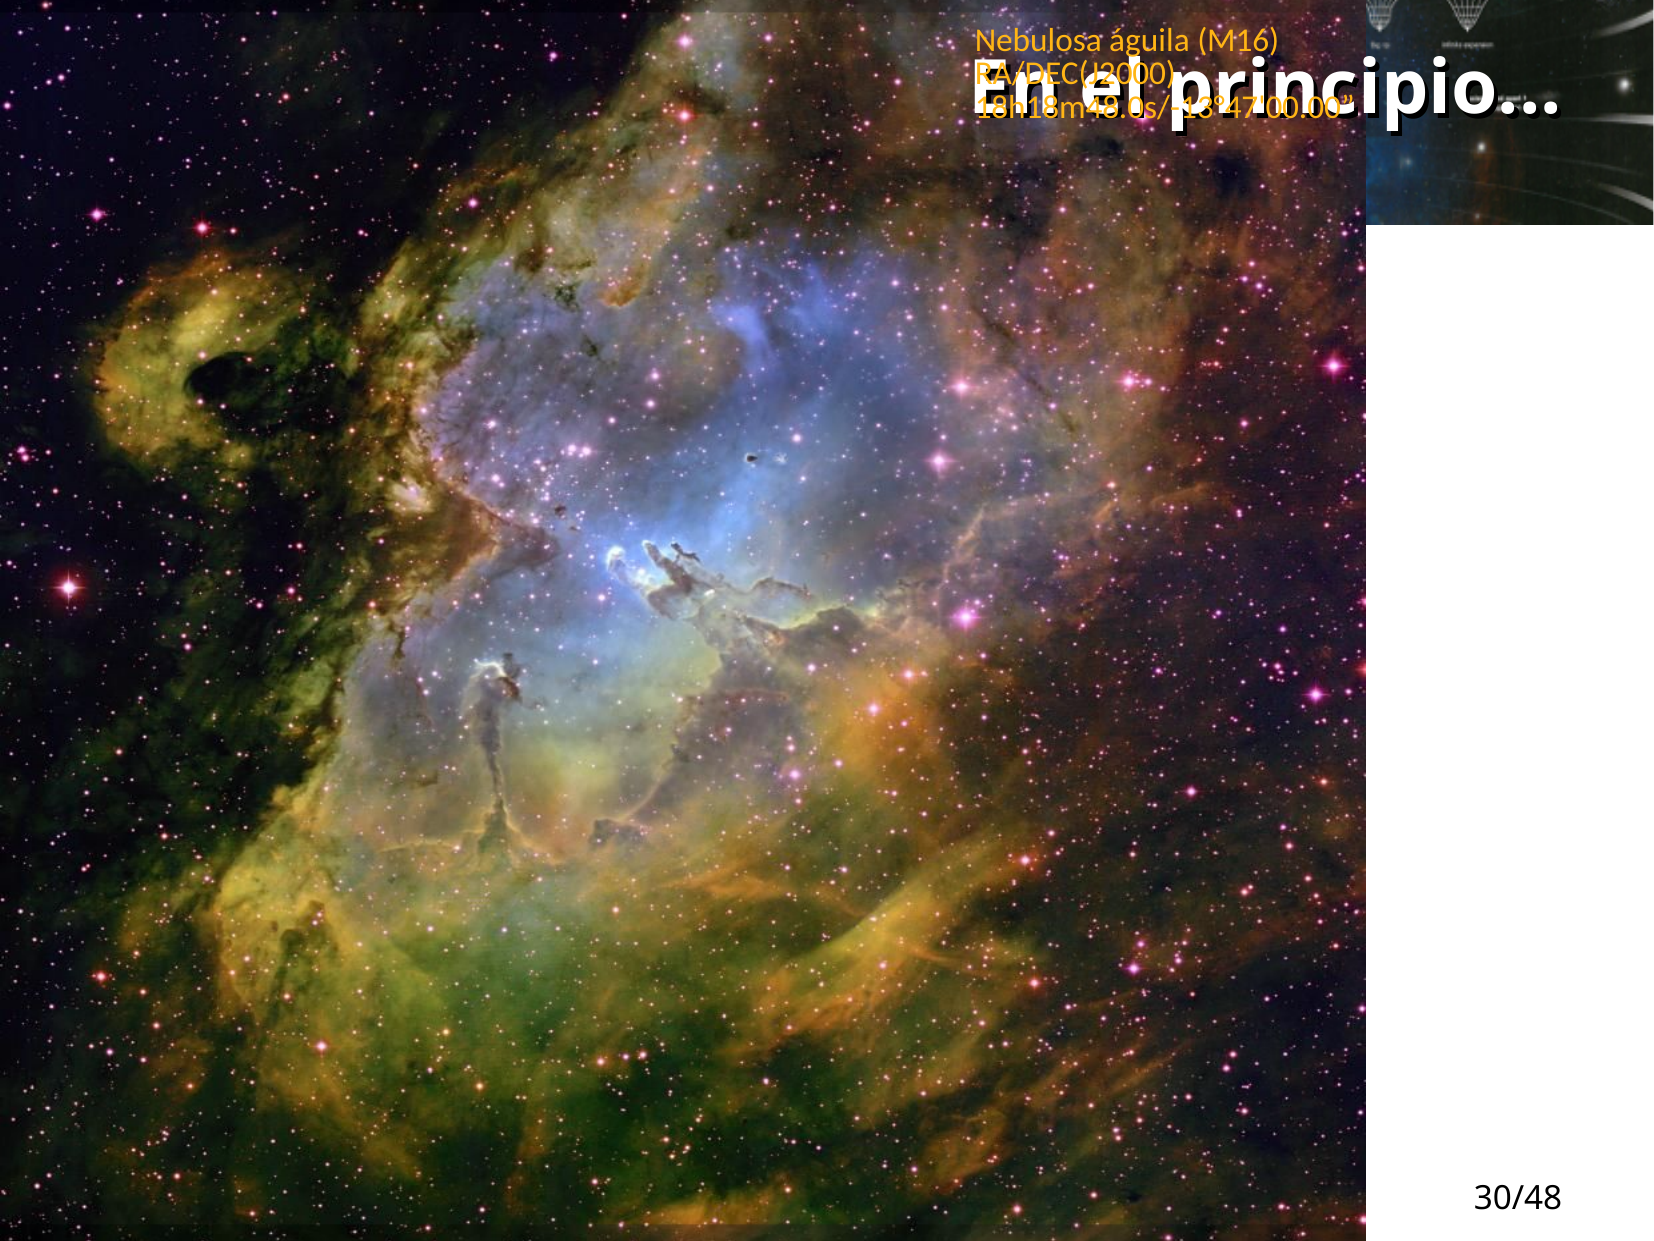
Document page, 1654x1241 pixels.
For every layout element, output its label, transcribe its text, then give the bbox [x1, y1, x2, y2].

title En el principio... [1371, 19, 1564, 151]
text_box Nebulosa águila (M16) RA/DEC(J2000) 18h18m48.0s/-13°47'00.00” [960, 19, 1371, 157]
picture [0, 0, 1654, 1241]
title En el principio... [75, 19, 960, 151]
